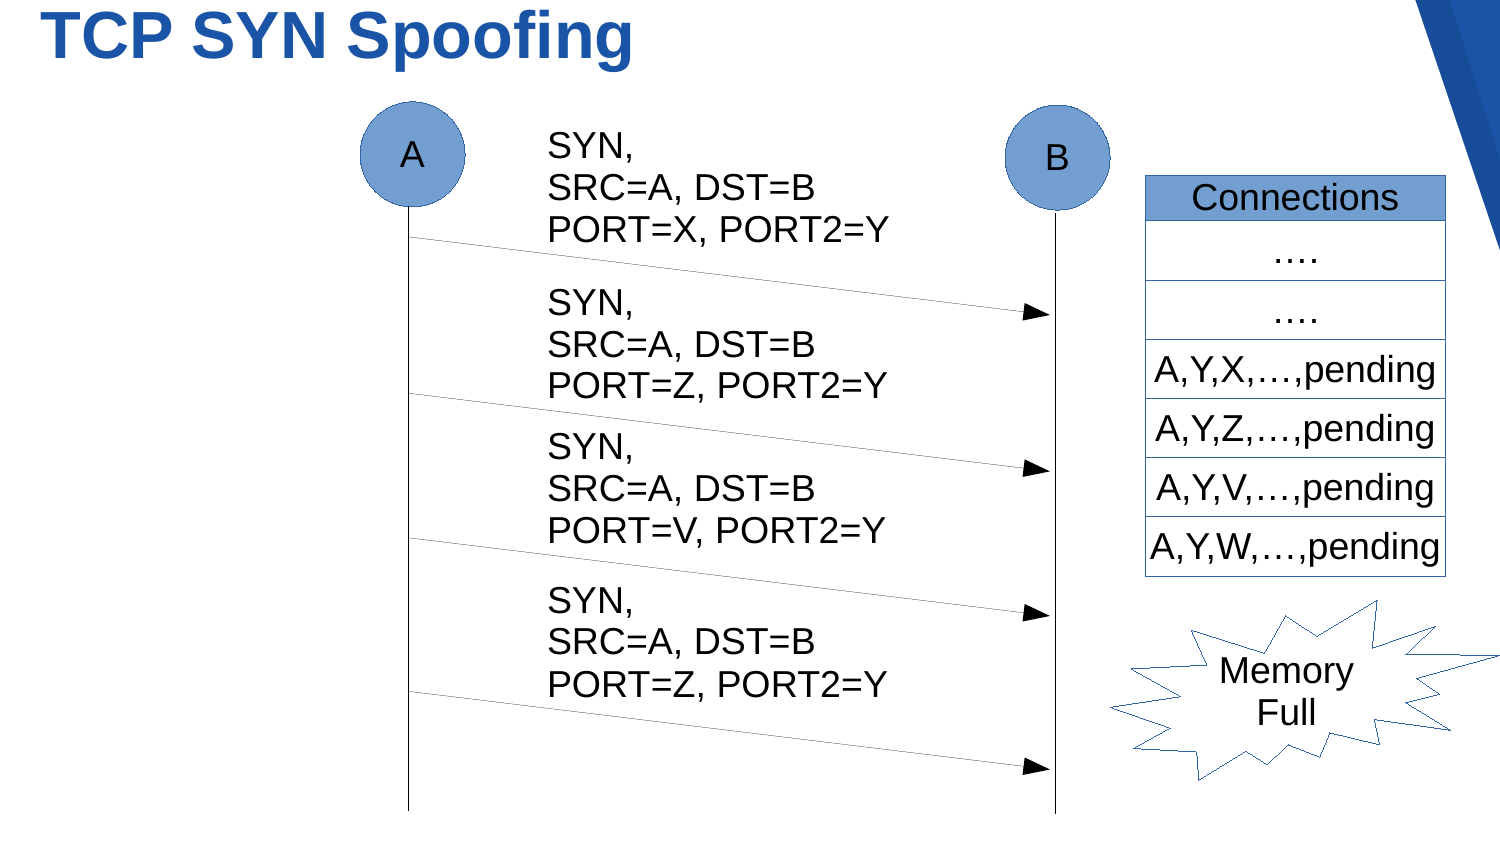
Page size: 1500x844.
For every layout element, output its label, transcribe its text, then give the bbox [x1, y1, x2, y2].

text_box B [1006, 105, 1111, 211]
text_box …. [1145, 281, 1446, 339]
text_box SYN, SRC=A, DST=B PORT=X, PORT2=Y [532, 117, 1006, 273]
text_box A [360, 101, 466, 207]
title TCP SYN Spoofing [25, 19, 814, 87]
text_box A,Y,X,…,pending [1145, 339, 1446, 398]
text_box Connections [1145, 175, 1446, 220]
text_box SYN, SRC=A, DST=B PORT=Z, PORT2=Y [532, 273, 1006, 418]
text_box A,Y,W,…,pending [1145, 516, 1446, 577]
text_box A,Y,Z,…,pending [1145, 398, 1446, 457]
text_box SYN, SRC=A, DST=B PORT=Z, PORT2=Y [532, 571, 1006, 755]
text_box SYN, SRC=A, DST=B PORT=V, PORT2=Y [532, 418, 1006, 571]
text_box A,Y,V,…,pending [1145, 457, 1446, 516]
text_box Memory Full [1110, 600, 1500, 781]
text_box …. [1145, 220, 1446, 281]
